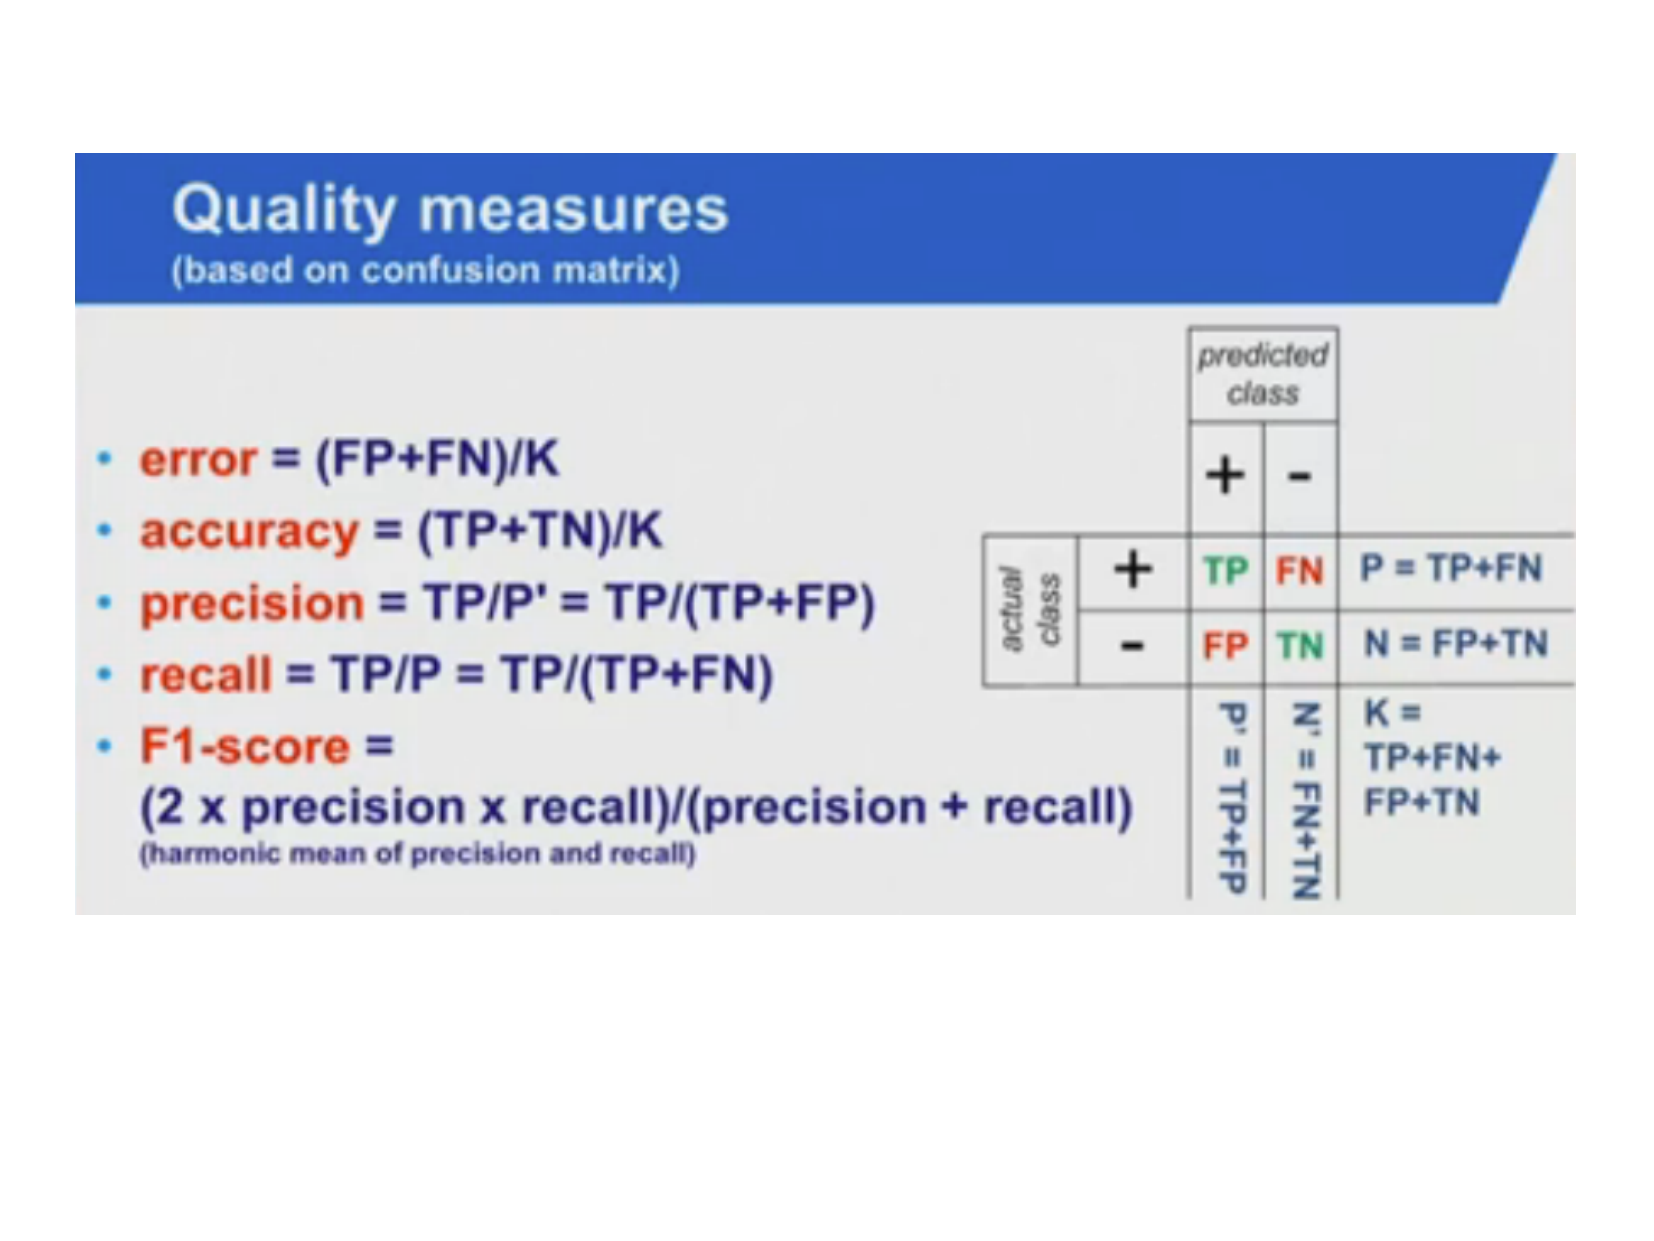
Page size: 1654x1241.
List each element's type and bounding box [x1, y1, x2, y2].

picture [75, 153, 1576, 916]
